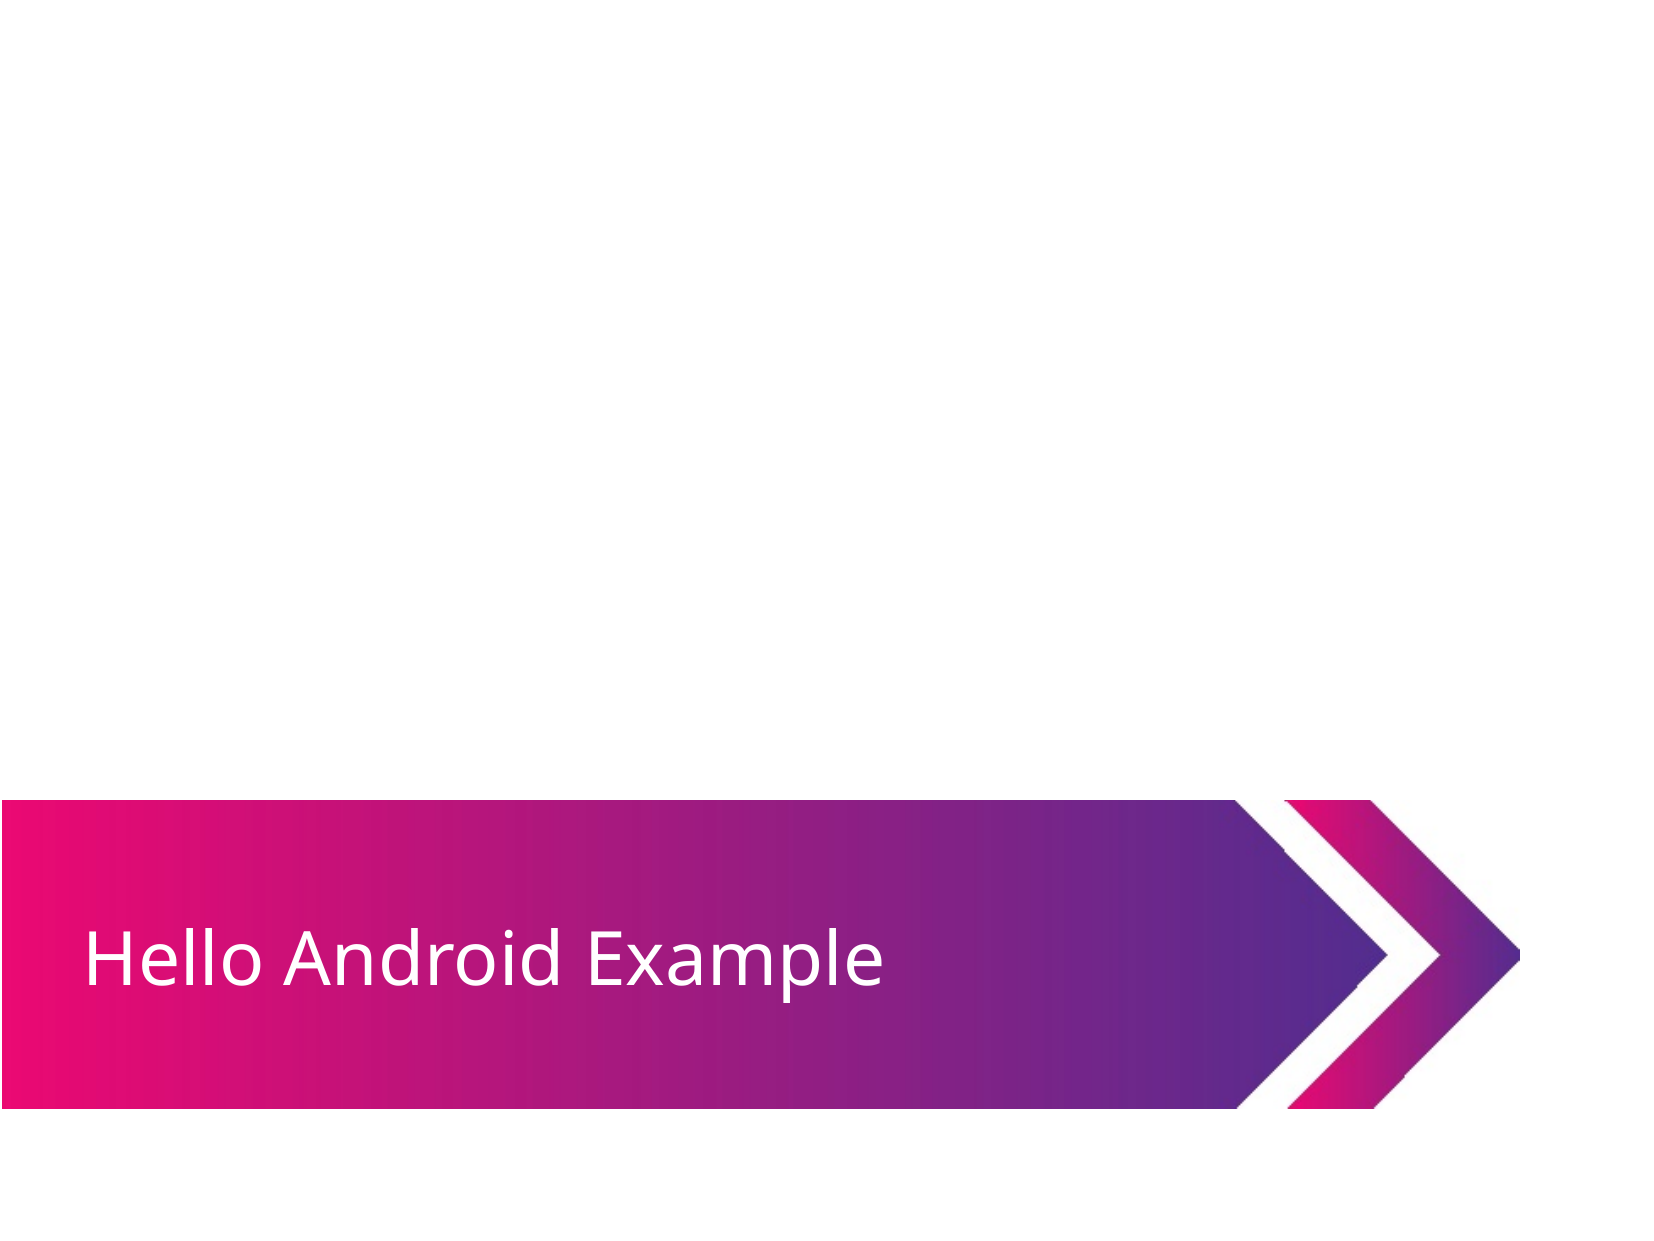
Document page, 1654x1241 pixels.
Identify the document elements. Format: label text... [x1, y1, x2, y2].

title Hello Android Example [82, 852, 1396, 1060]
picture [2, 800, 1520, 1109]
